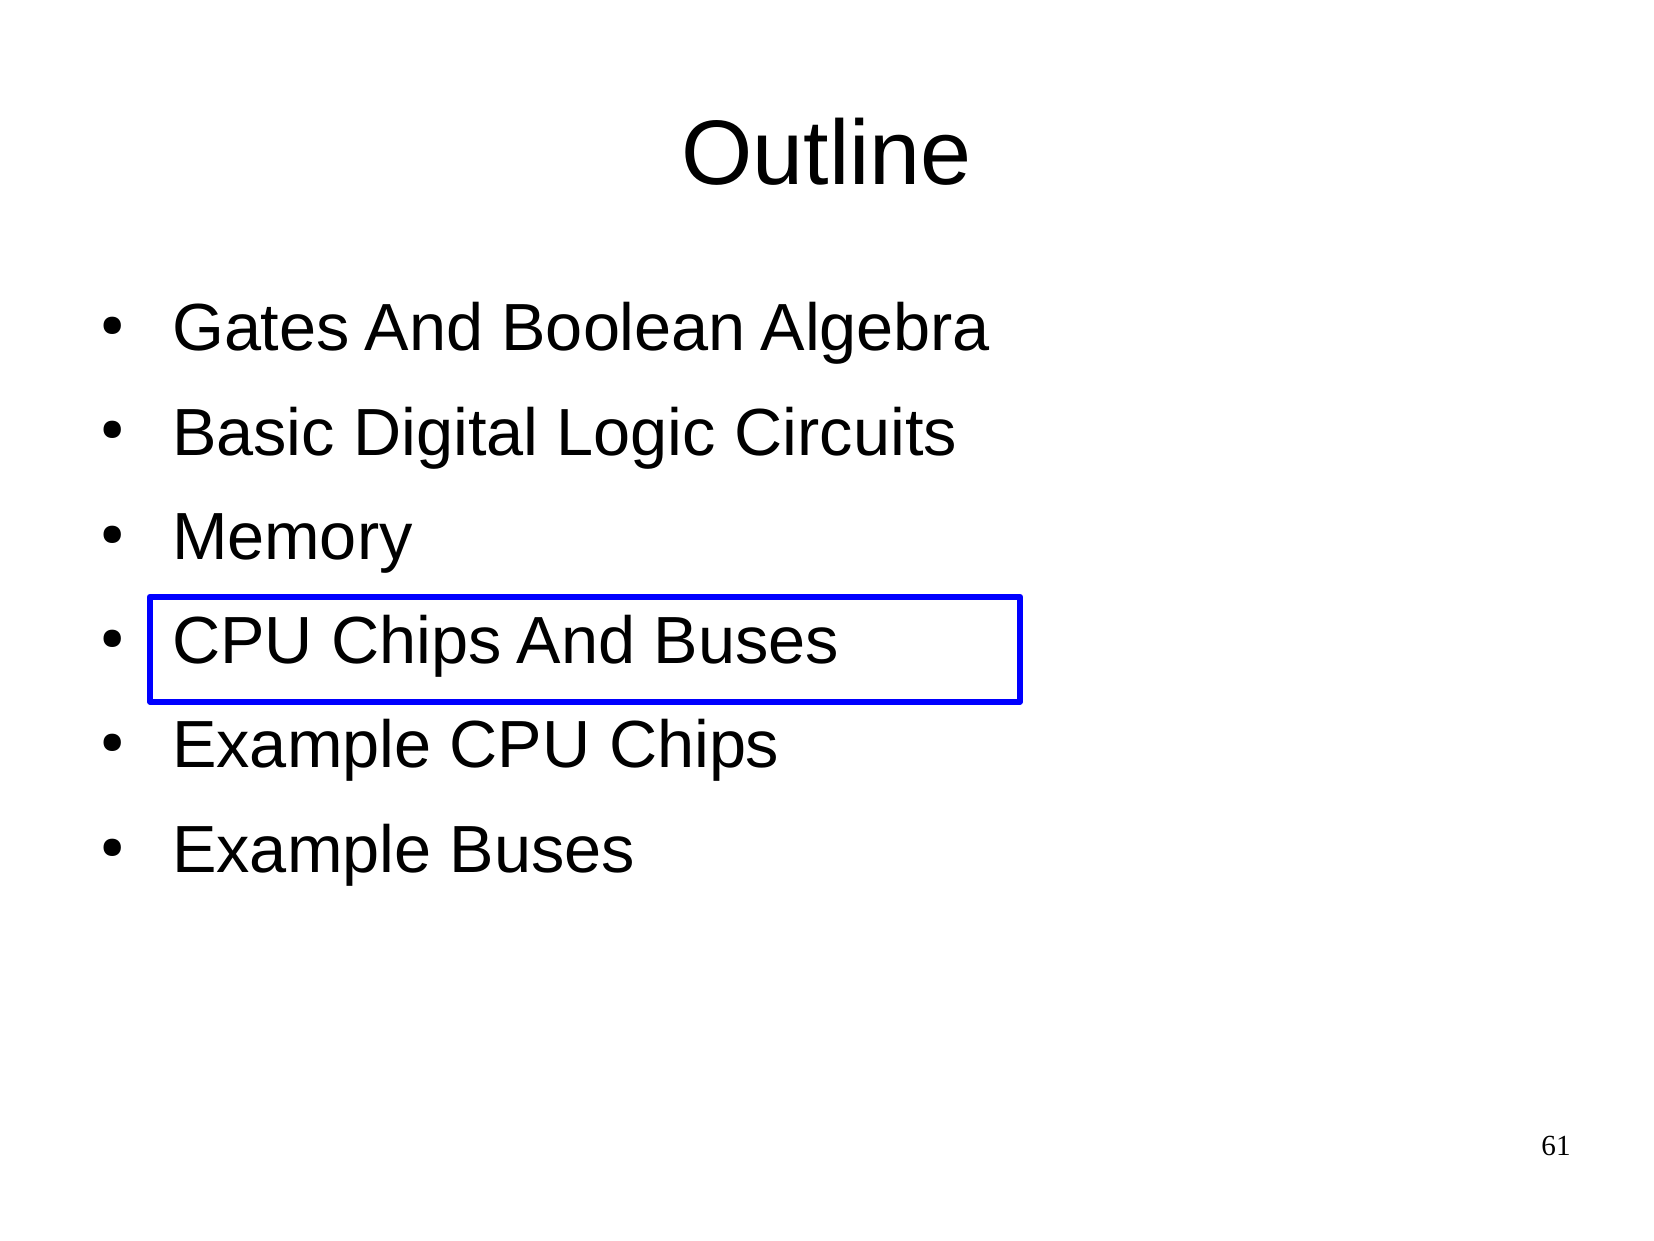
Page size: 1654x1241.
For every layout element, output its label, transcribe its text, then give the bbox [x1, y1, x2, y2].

list Gates And Boolean Algebra Basic Digital Logic Circuits Memory CPU Chips And Buses Example CPU Chips Example Buses [82, 290, 1538, 1010]
title Outline [82, 49, 1571, 257]
